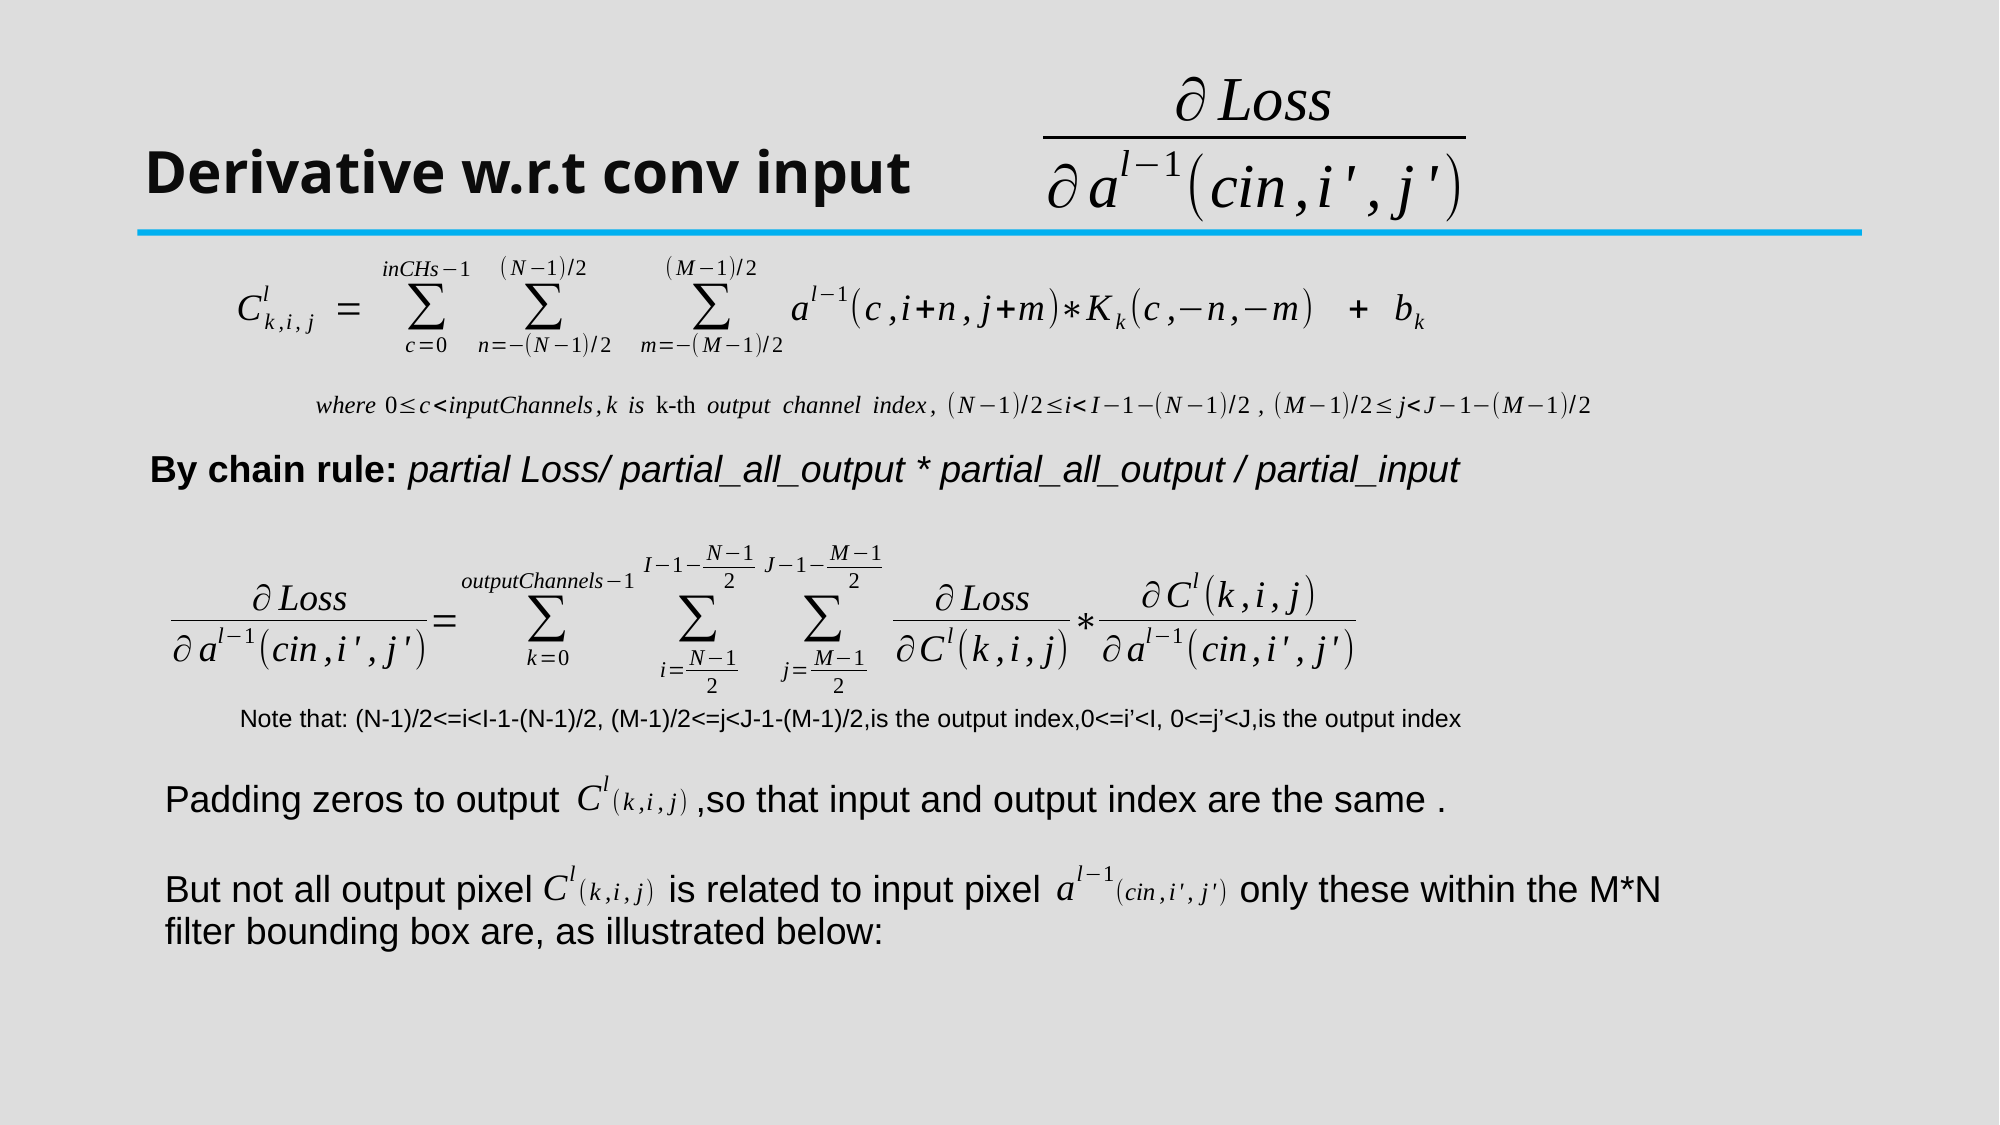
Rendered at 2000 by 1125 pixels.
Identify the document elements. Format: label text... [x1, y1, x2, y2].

text_box Padding zeros to output ,so that input and output index are the same . [150, 771, 1726, 871]
text_box By chain rule: partial Loss/ partial_all_output * partial_all_output / partial_input [135, 441, 1711, 540]
chart [1050, 871, 1234, 908]
chart [536, 871, 661, 908]
text_box But not all output pixel is related to input pixel only these within the M*N filter bounding box are, as illustrated below: [150, 871, 1726, 961]
chart [1033, 64, 1475, 108]
chart [162, 540, 1364, 698]
chart [150, 254, 1597, 421]
chart [570, 771, 694, 818]
title Derivative w.r.t conv input [137, 108, 1862, 233]
text_box Note that: (N-1)/2<=i<I-1-(N-1)/2, (M-1)/2<=j<J-1-(M-1)/2,is the output index,0<=i’<I, 0<=j’<J,is the output index [225, 697, 1561, 741]
